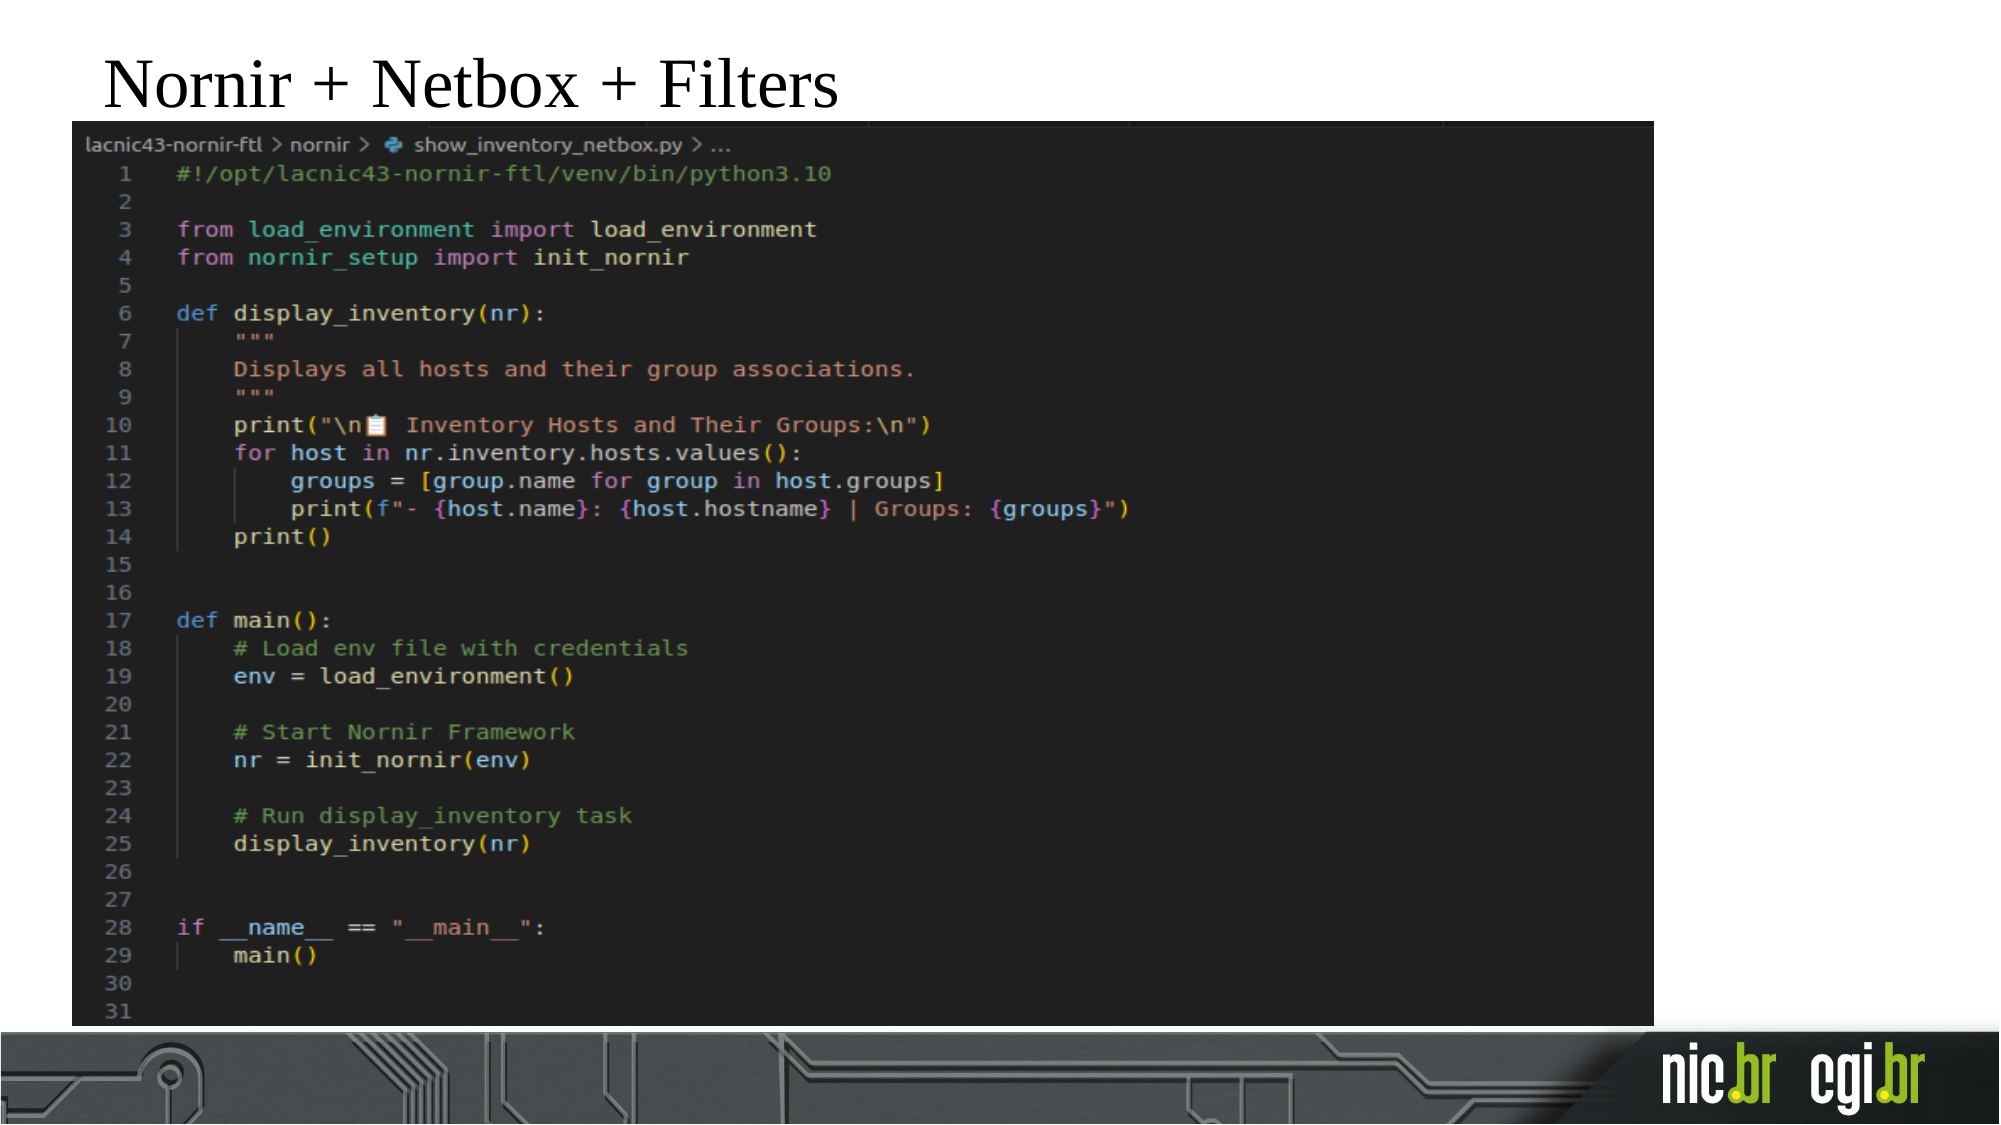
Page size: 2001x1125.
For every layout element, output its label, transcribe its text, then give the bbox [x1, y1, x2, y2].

title Nornir + Netbox + Filters [78, 36, 1923, 122]
picture [0, 0, 1999, 1124]
